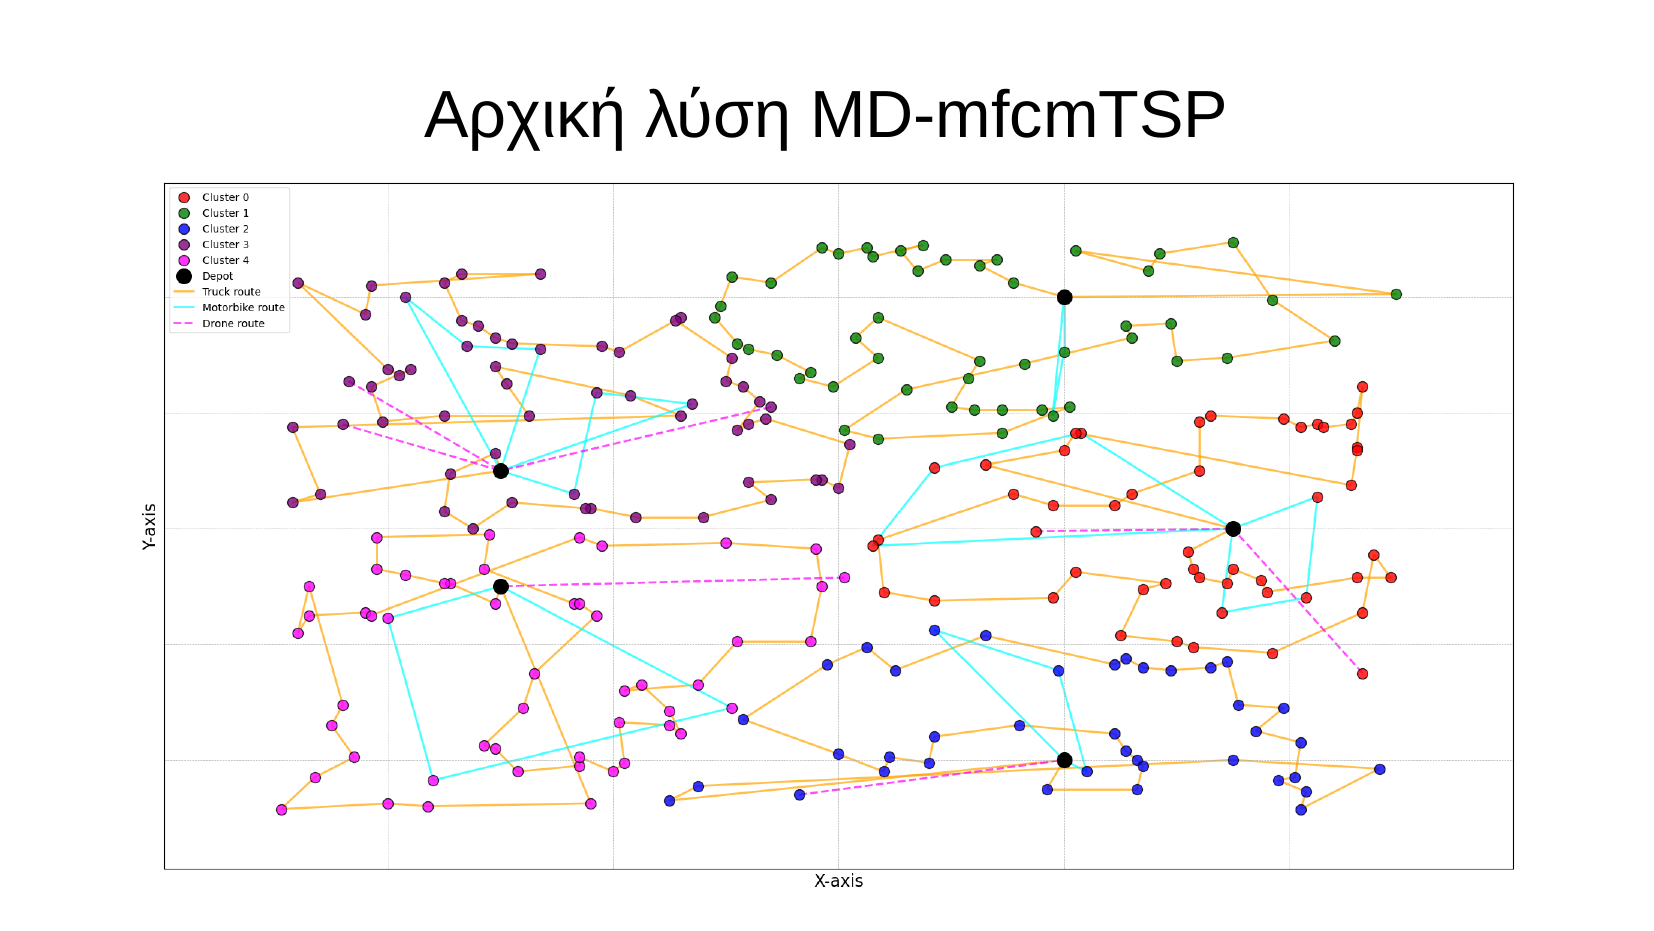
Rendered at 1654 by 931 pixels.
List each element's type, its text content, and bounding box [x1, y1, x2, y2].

title Αρχική λύση MD-mfcmTSP [82, 37, 1571, 193]
picture [112, 172, 1530, 901]
